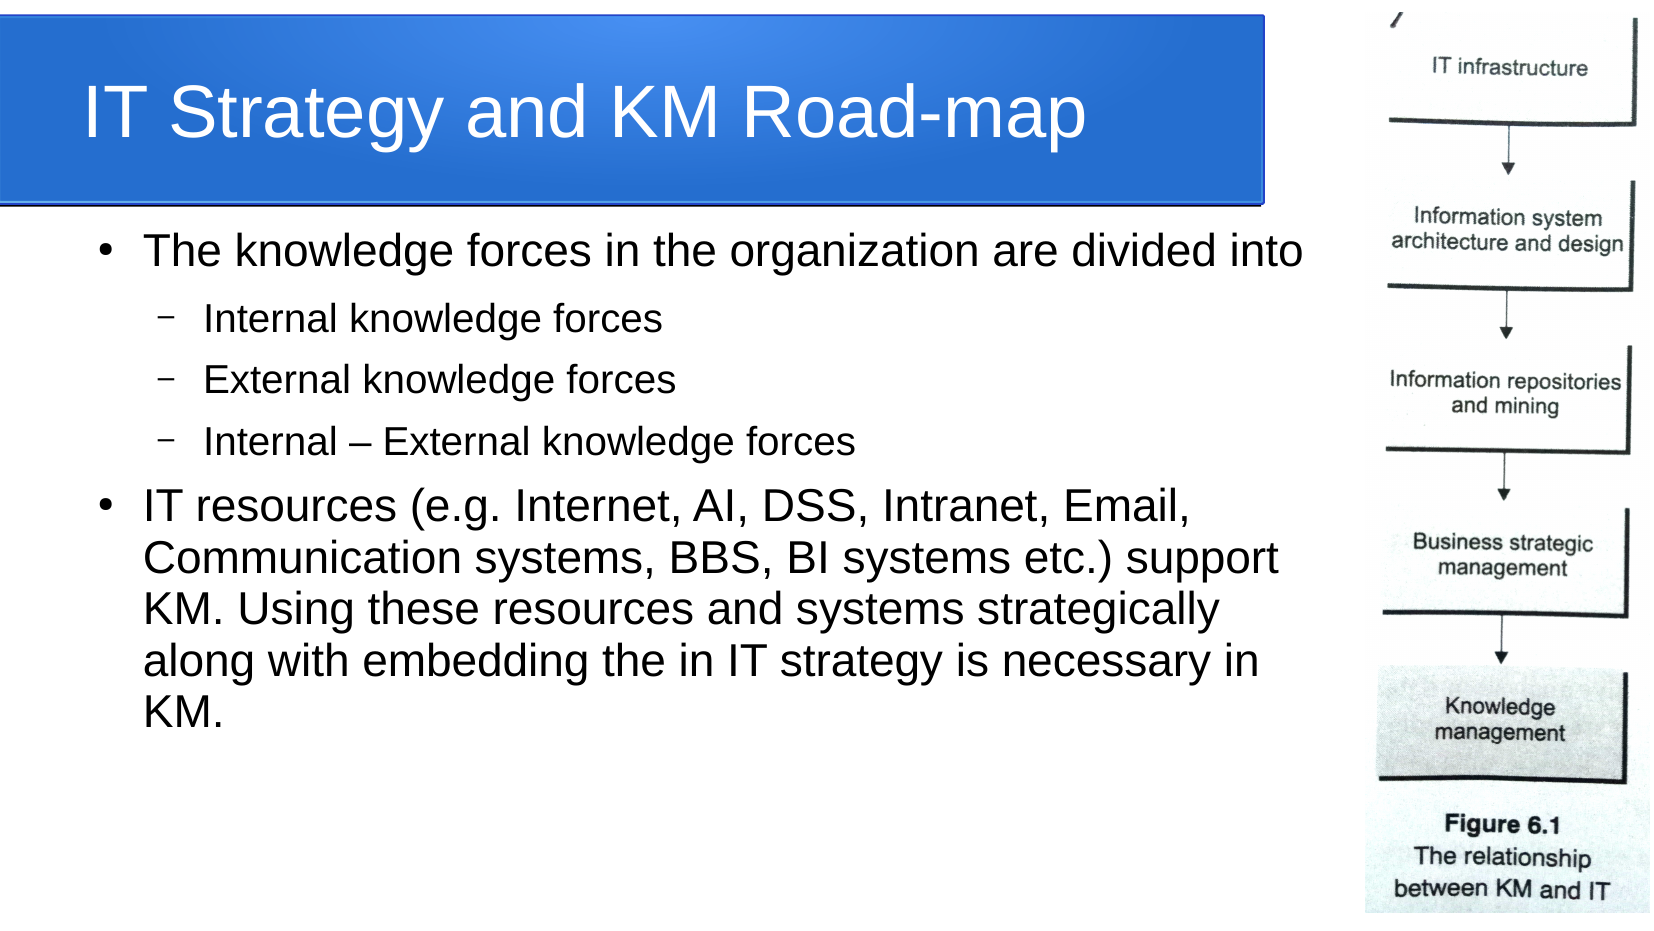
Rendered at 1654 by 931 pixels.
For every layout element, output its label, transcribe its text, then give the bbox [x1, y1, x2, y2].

title IT Strategy and KM Road-map [82, 35, 1235, 189]
list The knowledge forces in the organization are divided into Internal knowledge forces External knowledge forces Internal – External knowledge forces IT resources (e.g. Internet, AI, DSS, Intranet, Email, Communication systems, BBS, BI systems etc.) support KM. Using these resources and systems strategically along with embedding the in IT strategy is necessary in KM. [82, 224, 1336, 764]
picture [1365, 12, 1650, 913]
